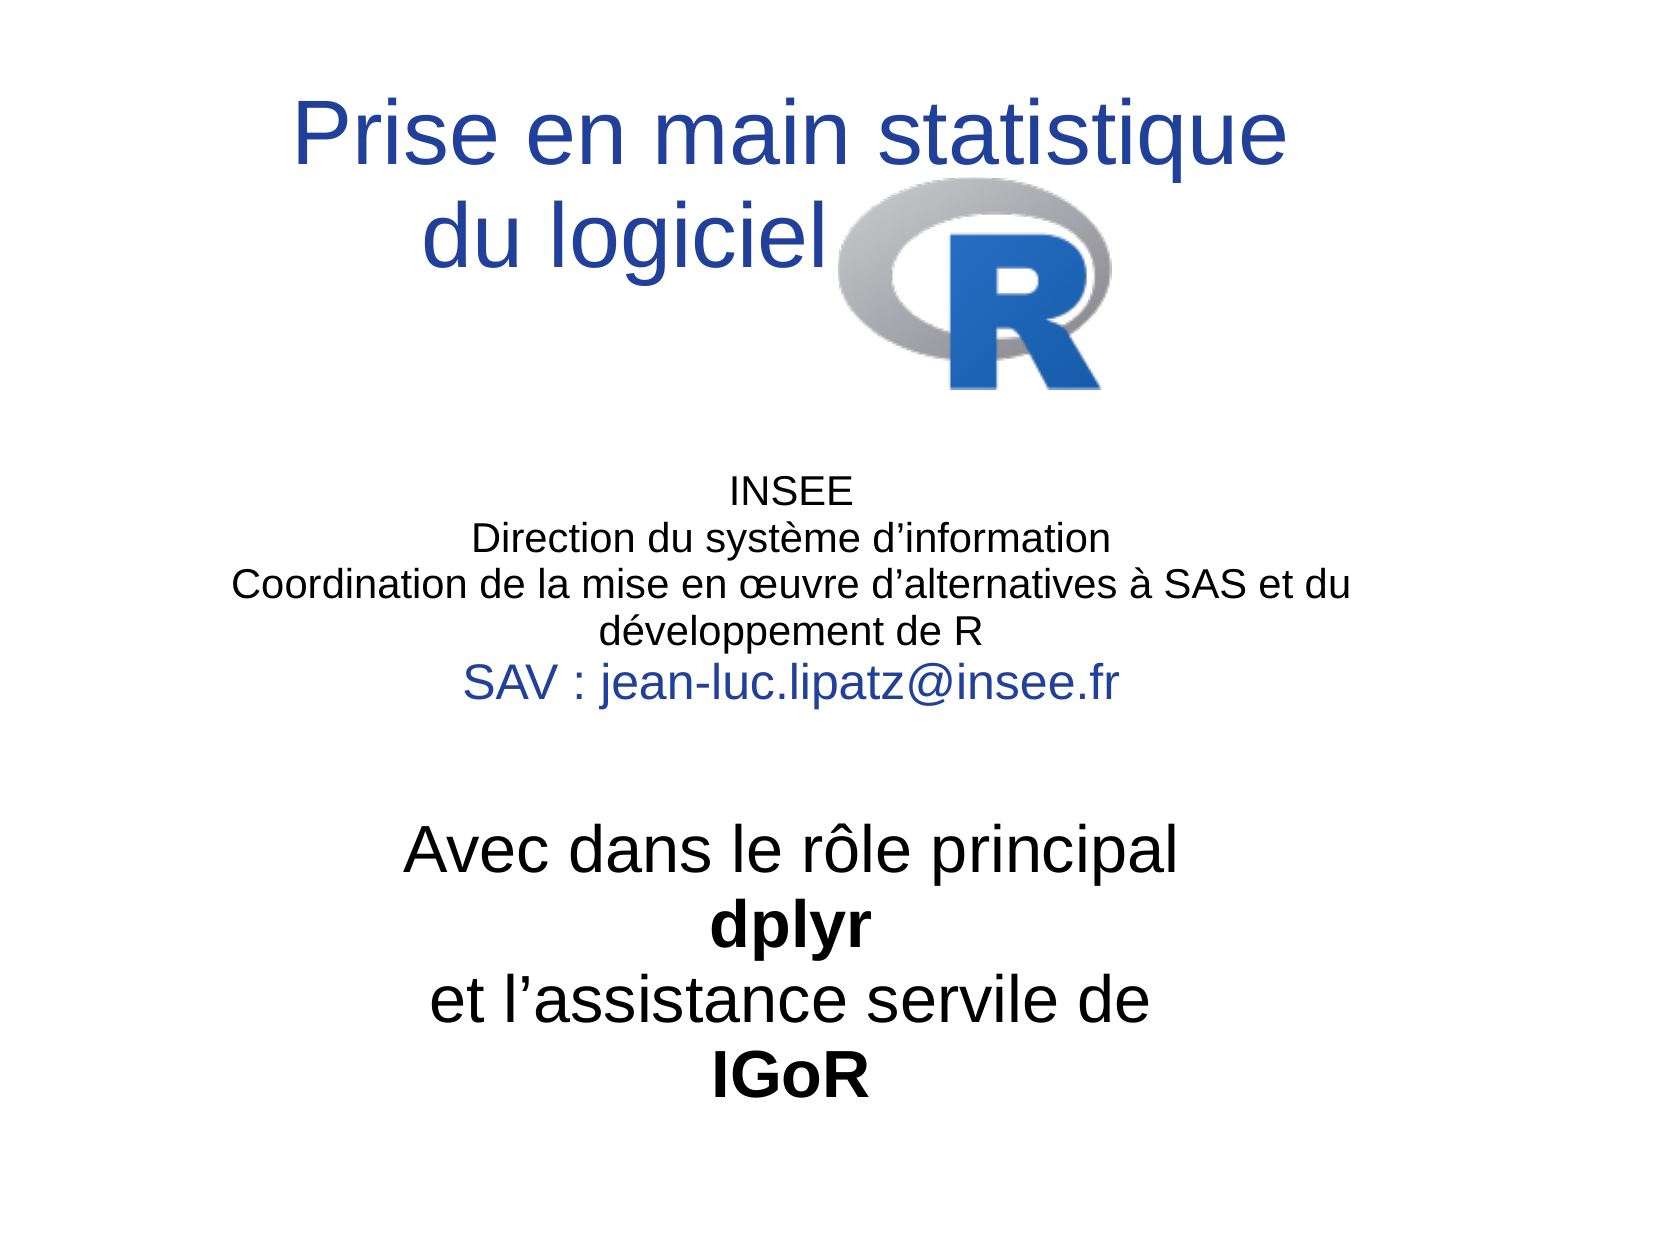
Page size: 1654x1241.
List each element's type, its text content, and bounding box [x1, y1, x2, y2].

picture [838, 177, 1112, 390]
title Prise en main statistique du logiciel INSEE Direction du système d’information Coordination de la mise en œuvre d’alternatives à SAS et du développement de R SAV : jean-luc.lipatz@insee.fr Avec dans le rôle principal dplyr et l’assistance servile de IGoR [165, 70, 1418, 1123]
